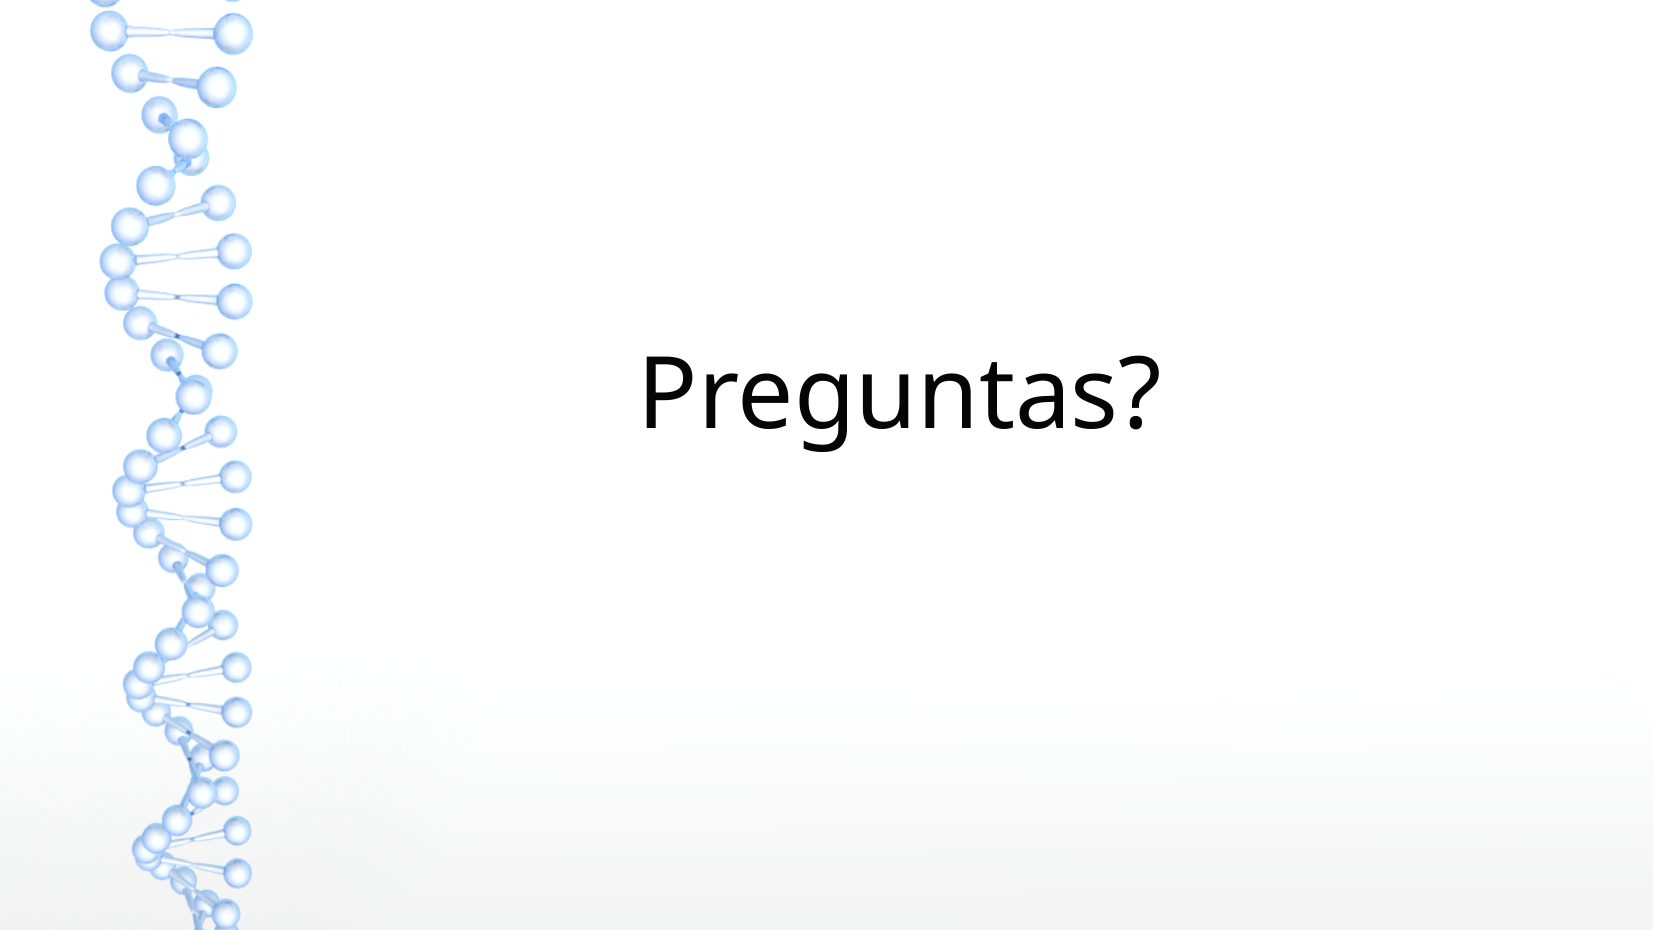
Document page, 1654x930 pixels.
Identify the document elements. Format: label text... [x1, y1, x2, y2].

picture [0, 0, 1654, 930]
title Preguntas? [236, 312, 1565, 467]
